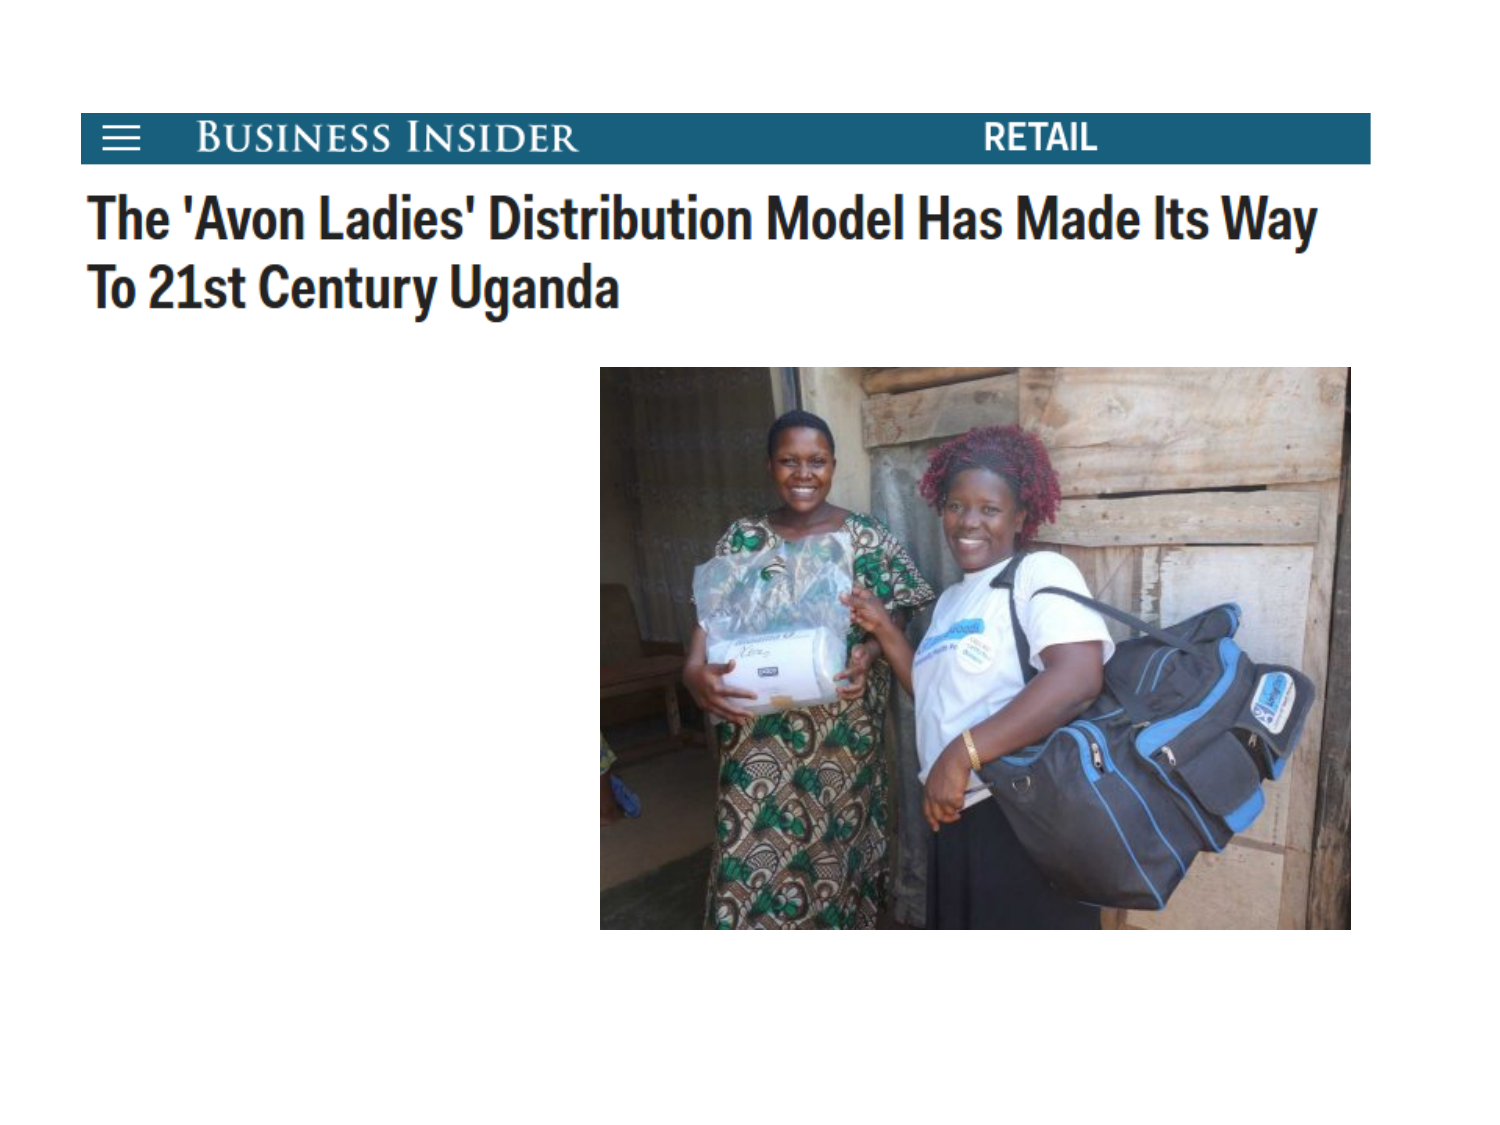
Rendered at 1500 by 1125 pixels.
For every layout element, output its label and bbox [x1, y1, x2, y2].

picture [600, 367, 1351, 931]
picture [81, 113, 1396, 361]
